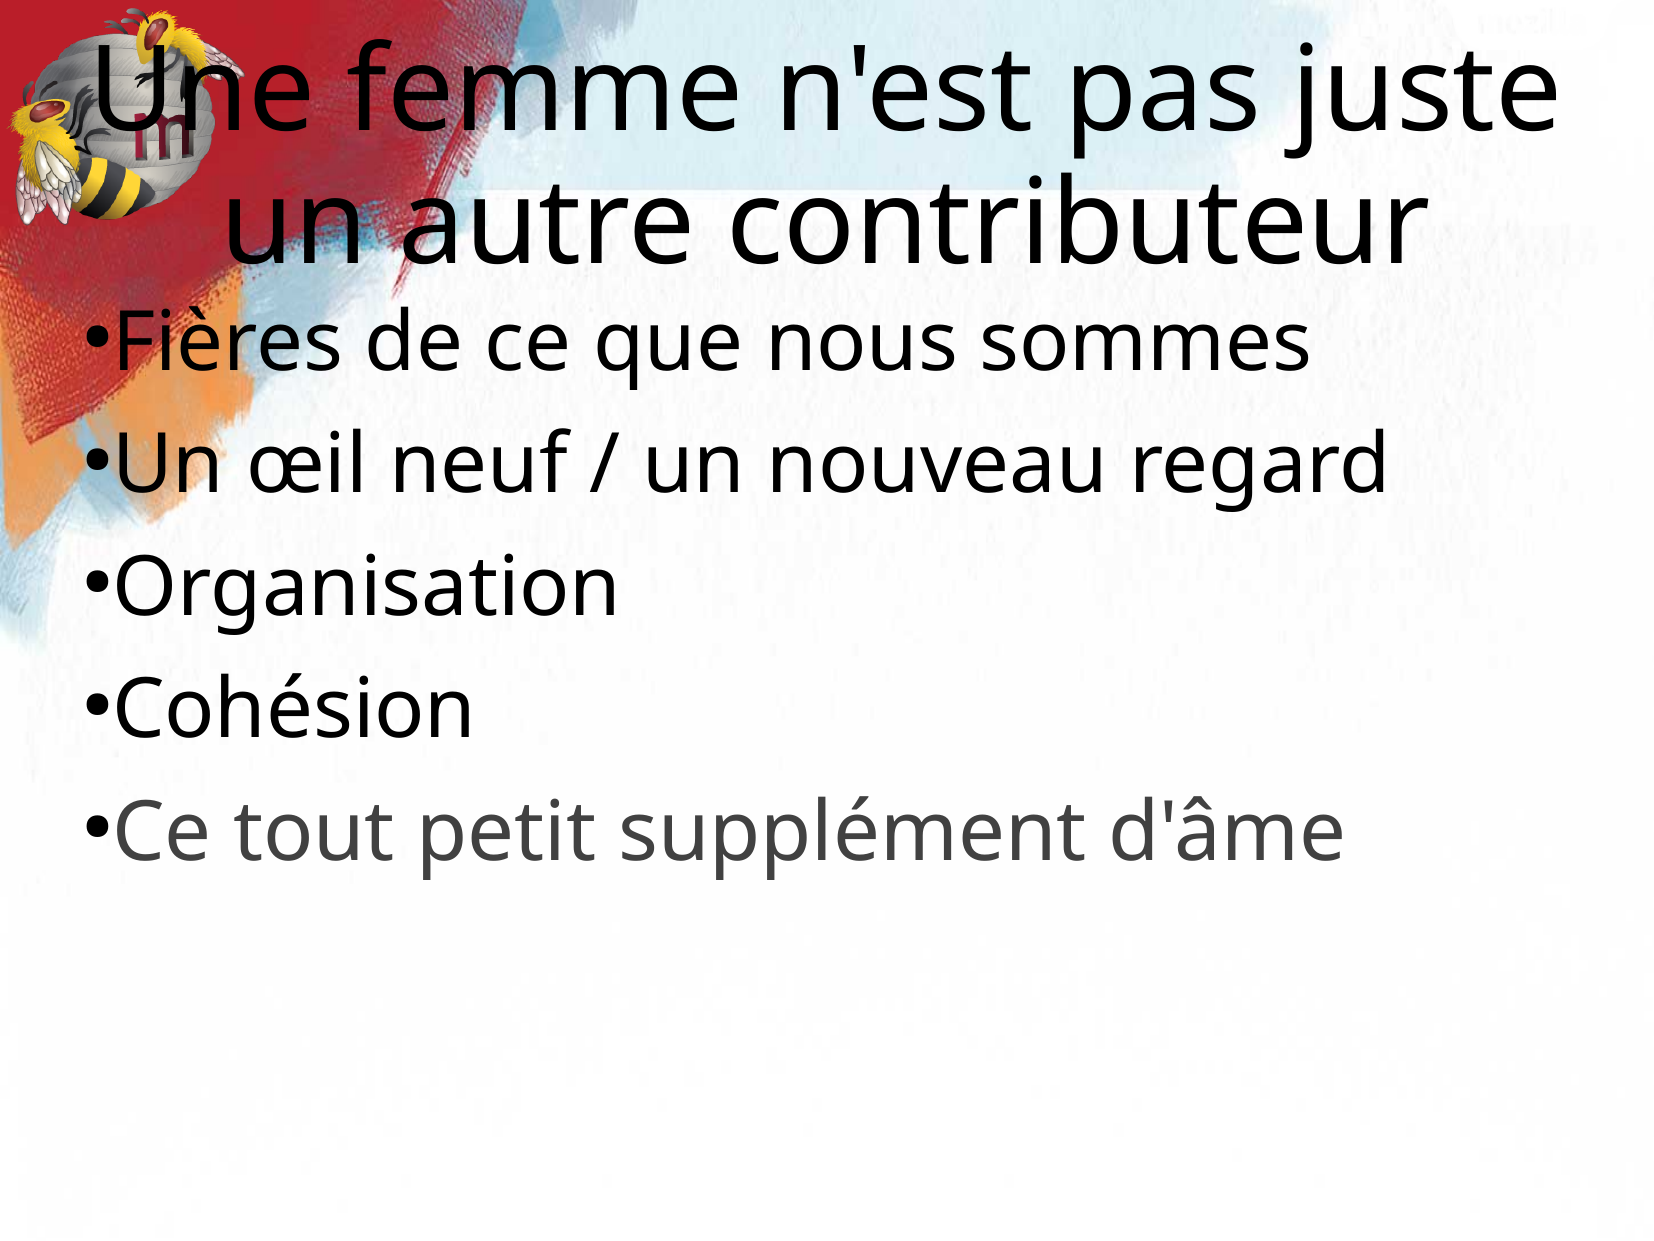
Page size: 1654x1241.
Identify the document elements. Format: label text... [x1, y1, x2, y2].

title Une femme n'est pas juste un autre contributeur [82, 15, 1571, 290]
picture [0, 0, 1654, 1241]
list Fières de ce que nous sommes Un œil neuf / un nouveau regard Organisation Cohésion Ce tout petit supplément d'âme [82, 290, 1571, 1010]
